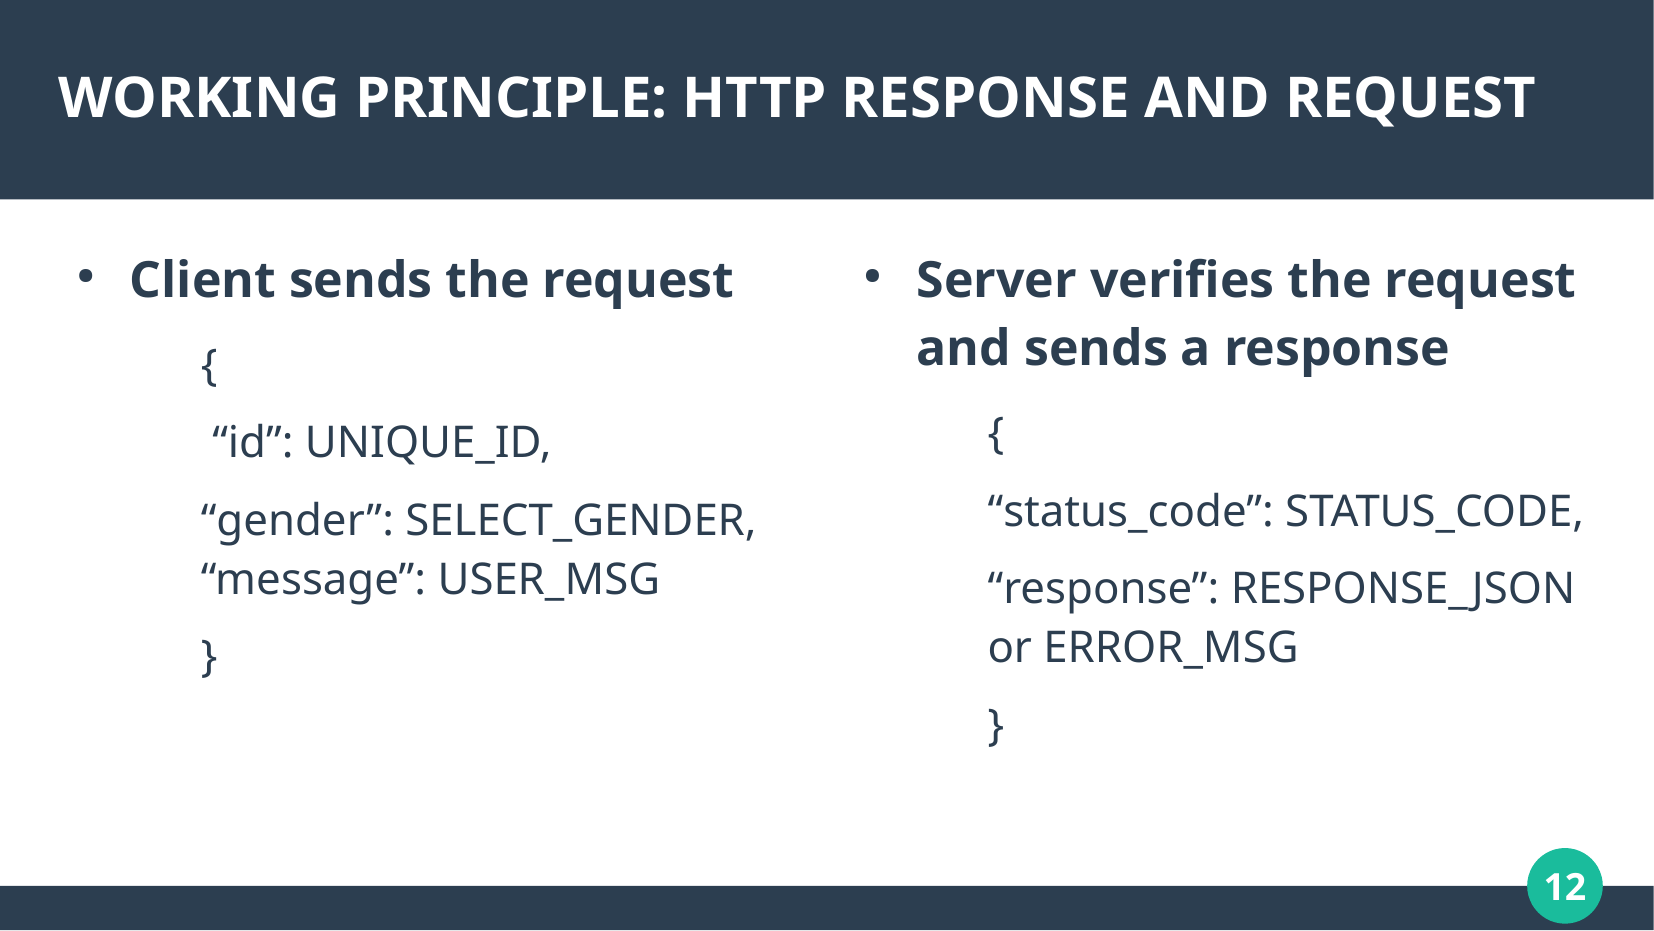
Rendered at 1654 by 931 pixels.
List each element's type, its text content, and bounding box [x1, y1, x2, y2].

title WORKING PRINCIPLE: HTTP RESPONSE AND REQUEST [59, 37, 1595, 155]
list Server verifies the request and sends a response { “status_code”: STATUS_CODE, “response”: RESPONSE_JSON or ERROR_MSG } [845, 243, 1596, 864]
list Client sends the request { “id”: UNIQUE_ID, “gender”: SELECT_GENDER, “message”: USER_MSG } [59, 243, 809, 864]
